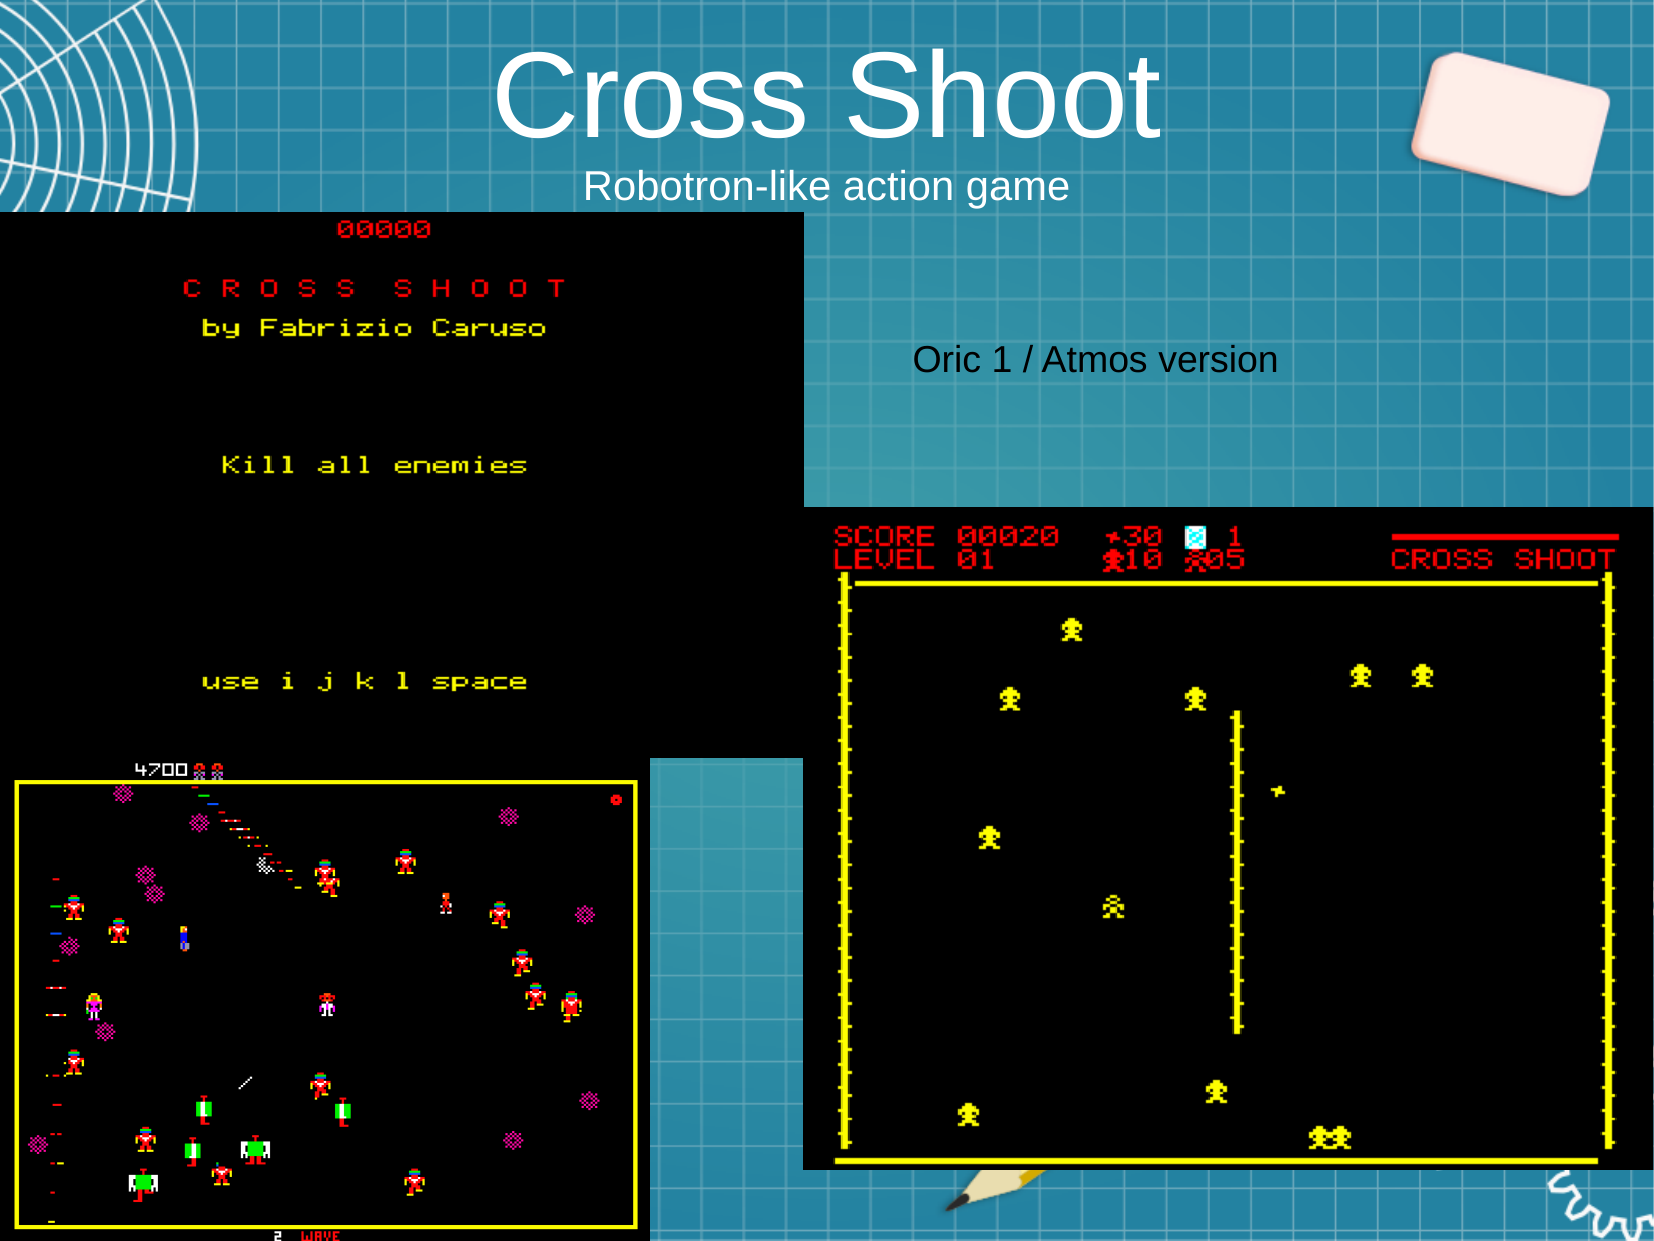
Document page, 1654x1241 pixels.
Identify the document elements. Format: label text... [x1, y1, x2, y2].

text_box Oric 1 / Atmos version [897, 330, 1512, 388]
title Cross Shoot Robotron-like action game [82, 0, 1571, 260]
picture [0, 0, 1654, 1241]
